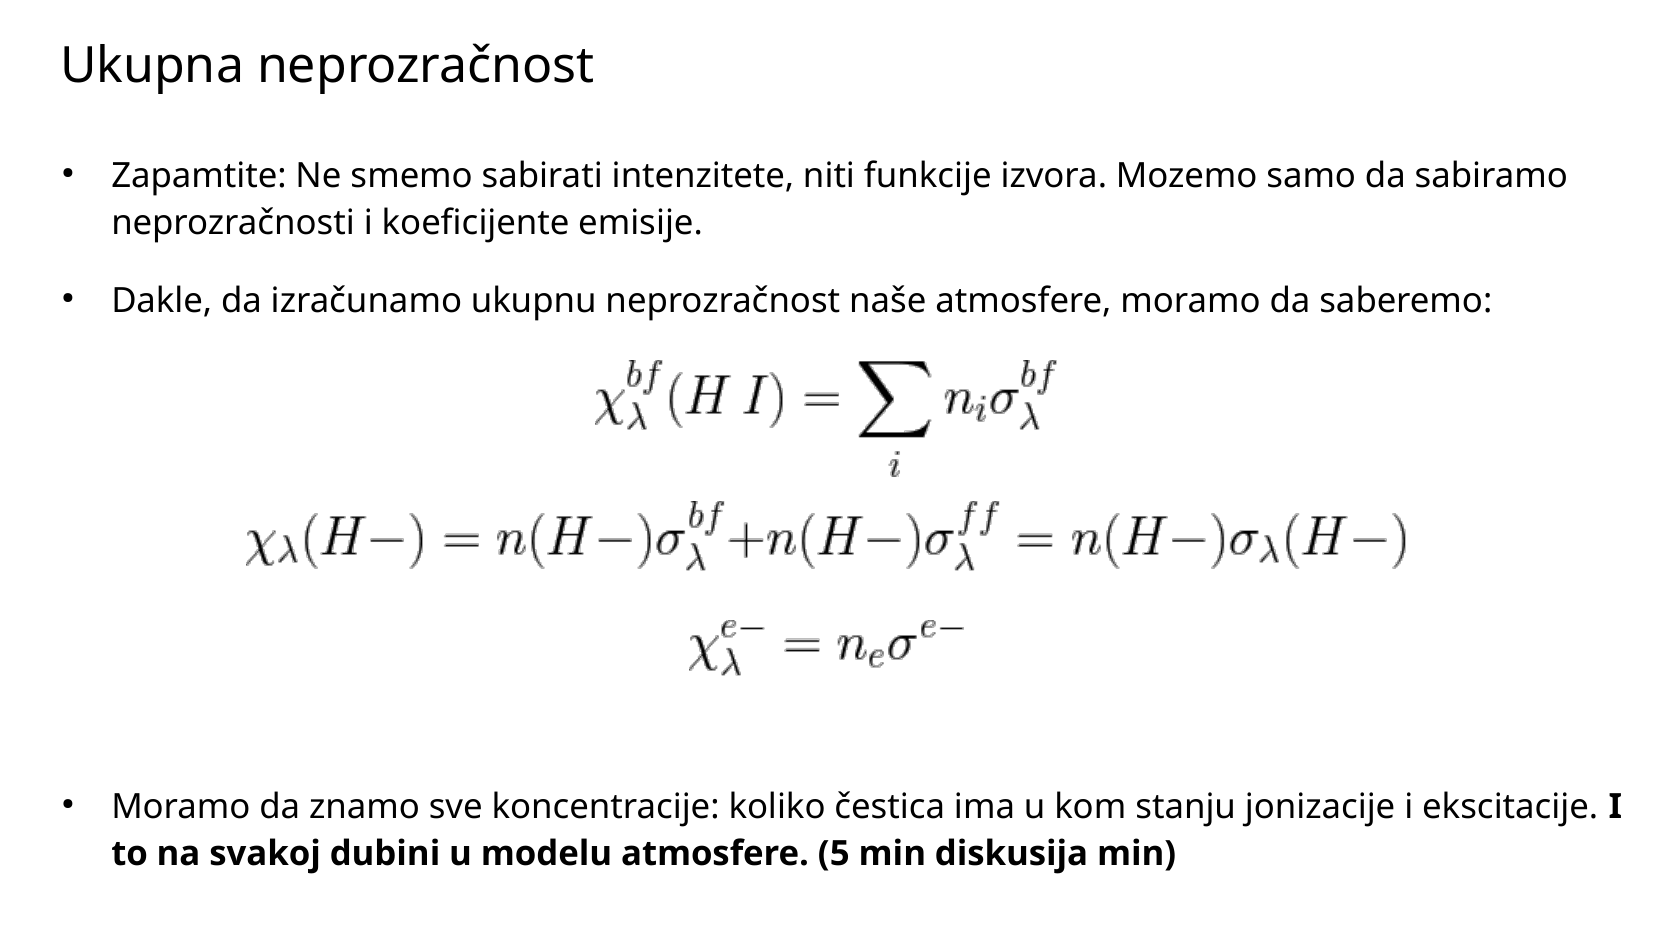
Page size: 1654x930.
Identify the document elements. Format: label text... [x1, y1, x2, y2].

list Zapamtite: Ne smemo sabirati intenzitete, niti funkcije izvora. Mozemo samo da sabiramo neprozračnosti i koeficijente emisije. Dakle, da izračunamo ukupnu neprozračnost naše atmosfere, moramo da saberemo: Moramo da znamo sve koncentracije: koliko čestica ima u kom stanju jonizacije i ekscitacije. I to na svakoj dubini u modelu atmosfere. (5 min diskusija min) [45, 149, 1635, 880]
picture [595, 360, 1058, 477]
picture [689, 620, 964, 677]
title Ukupna neprozračnost [59, 13, 1648, 113]
picture [246, 501, 1407, 572]
